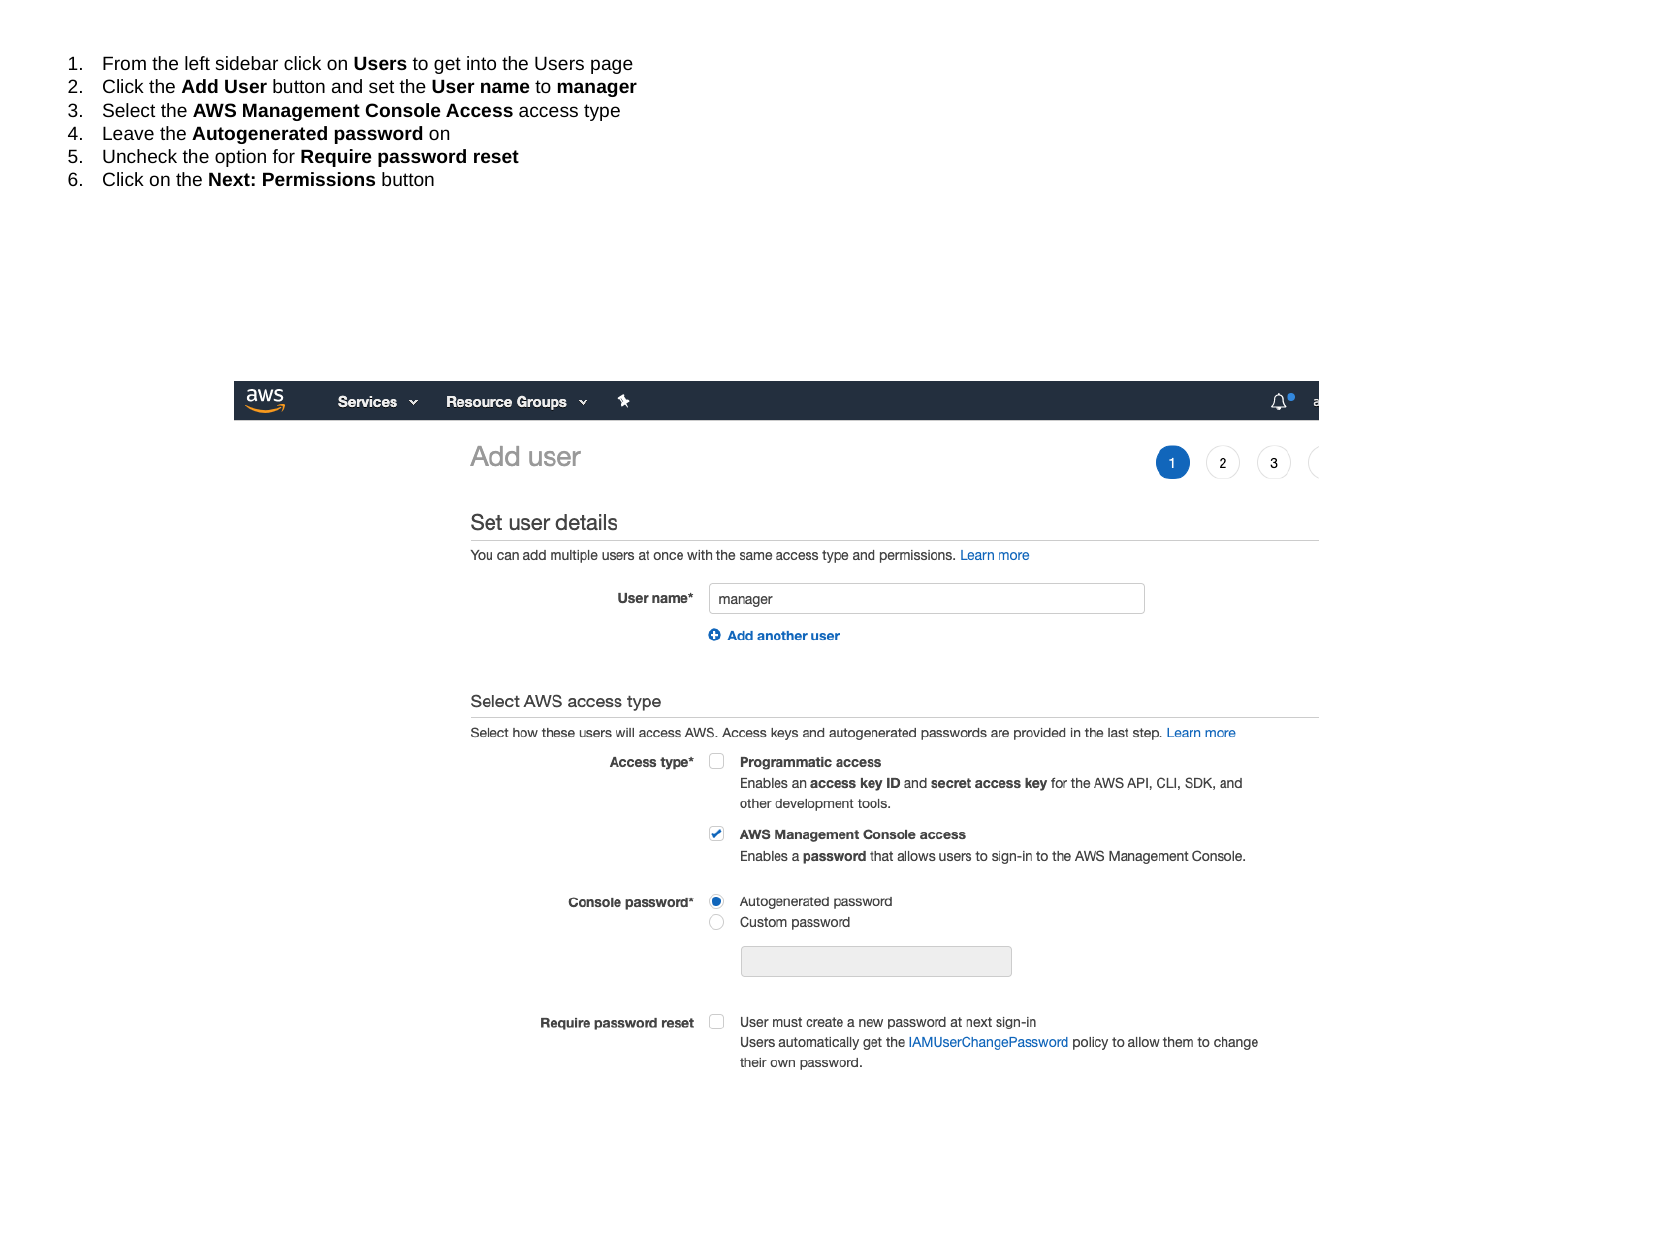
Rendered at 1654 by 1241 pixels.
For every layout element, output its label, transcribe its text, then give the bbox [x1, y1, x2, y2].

list From the left sidebar click on Users to get into the Users page Click the Add User button and set the User name to manager Select the AWS Management Console Access access type Leave the Autogenerated password on Uncheck the option for Require password reset Click on the Next: Permissions button [67, 51, 1556, 191]
picture [234, 381, 1319, 1222]
